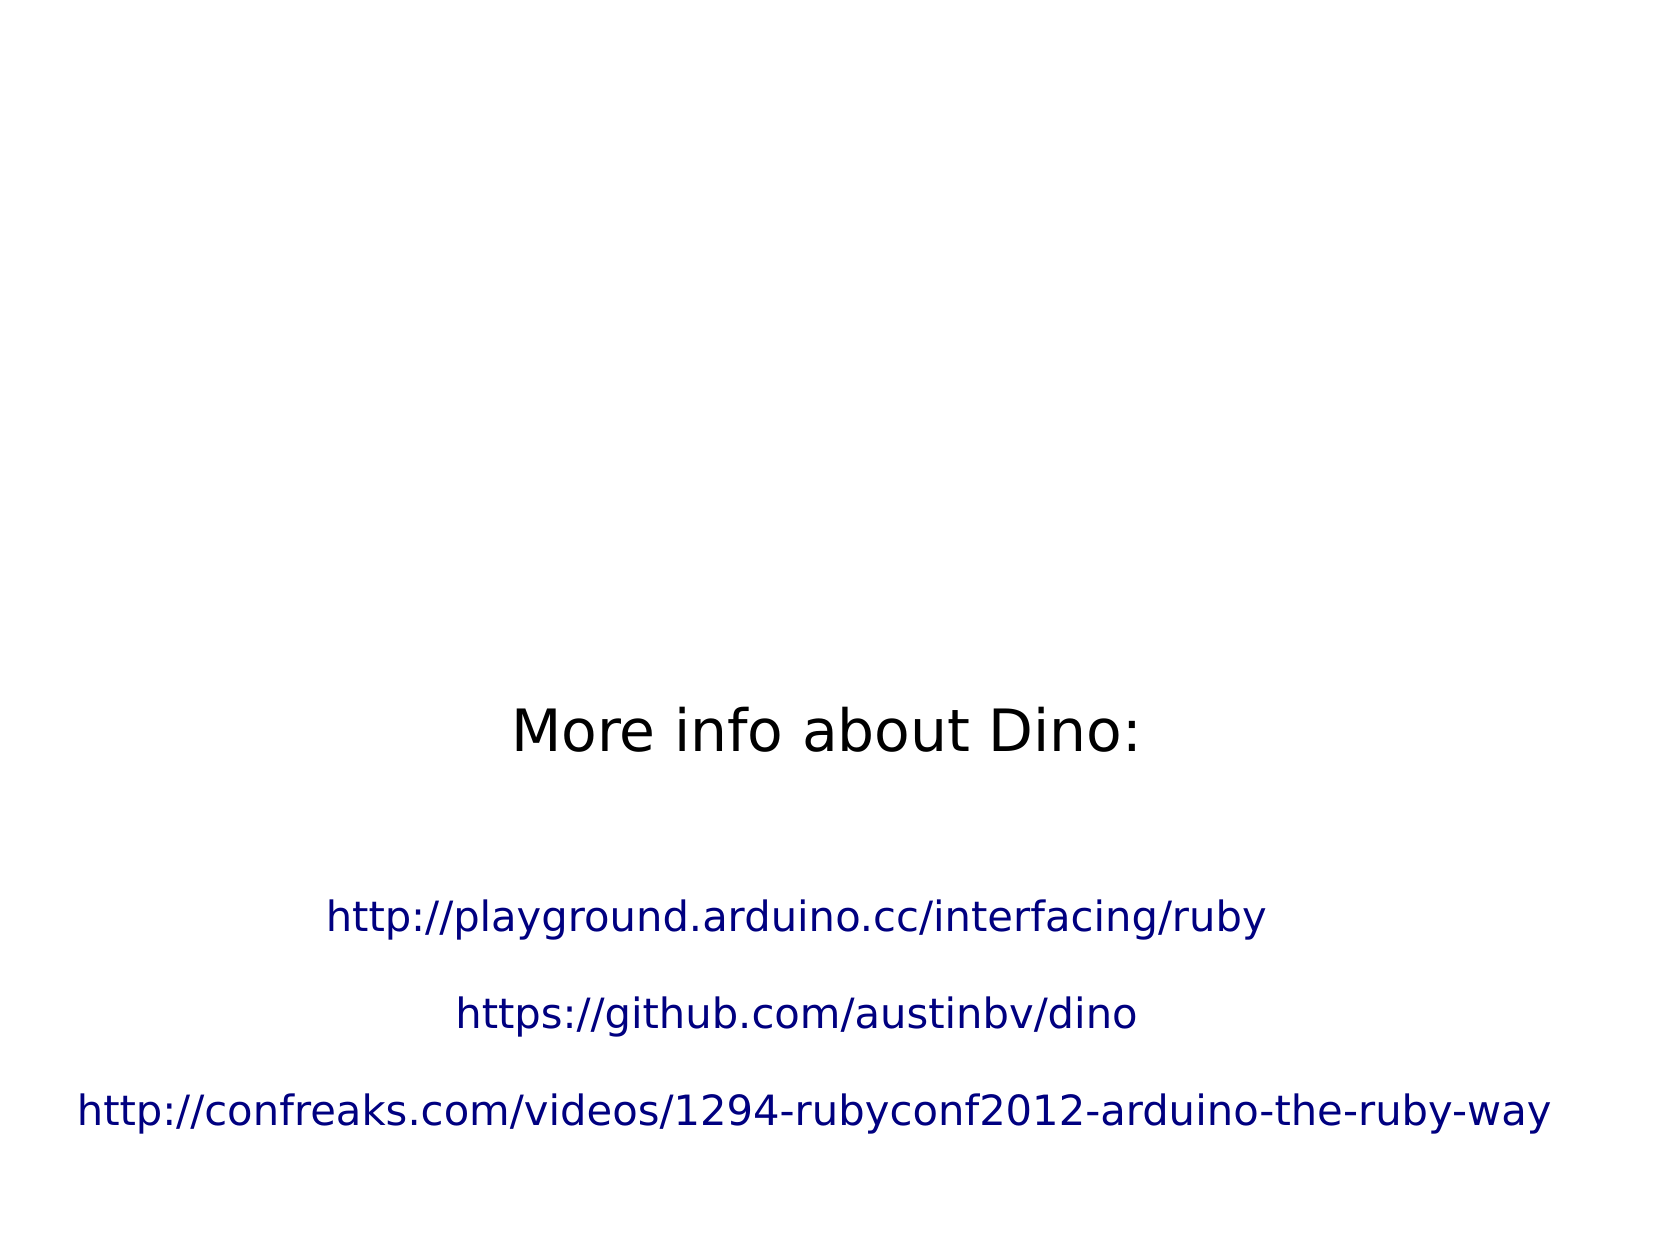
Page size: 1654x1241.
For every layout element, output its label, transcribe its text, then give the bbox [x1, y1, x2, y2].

text_box http://playground.arduino.cc/interfacing/ruby https://github.com/austinbv/dino http://confreaks.com/videos/1294-rubyconf2012-arduino-the-ruby-way [0, 836, 1654, 1094]
text_box More info about Dino: [0, 690, 1654, 773]
